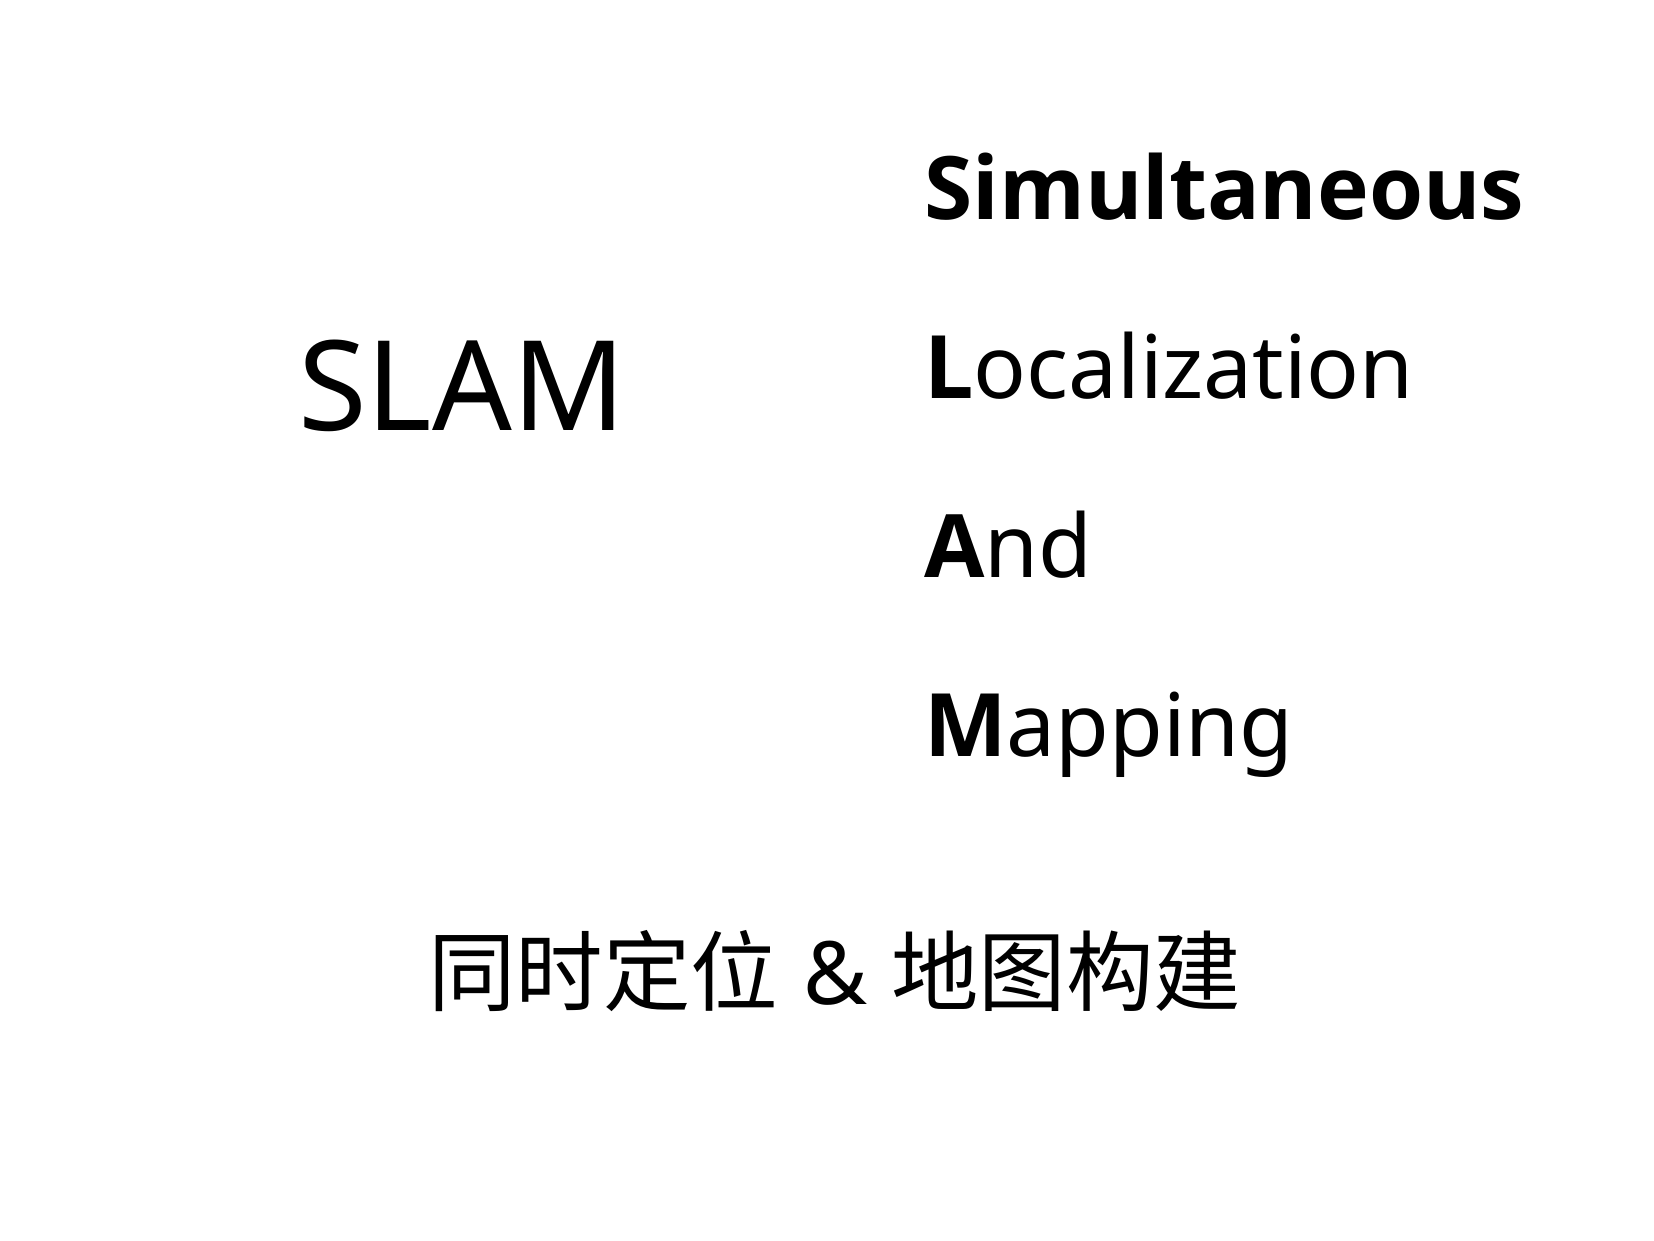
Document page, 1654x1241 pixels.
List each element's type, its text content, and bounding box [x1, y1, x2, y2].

text_box 同时定位&地图构建 [413, 895, 1288, 1063]
text_box Simultaneous Localization And Mapping [909, 59, 1595, 733]
text_box SLAM [283, 289, 697, 485]
